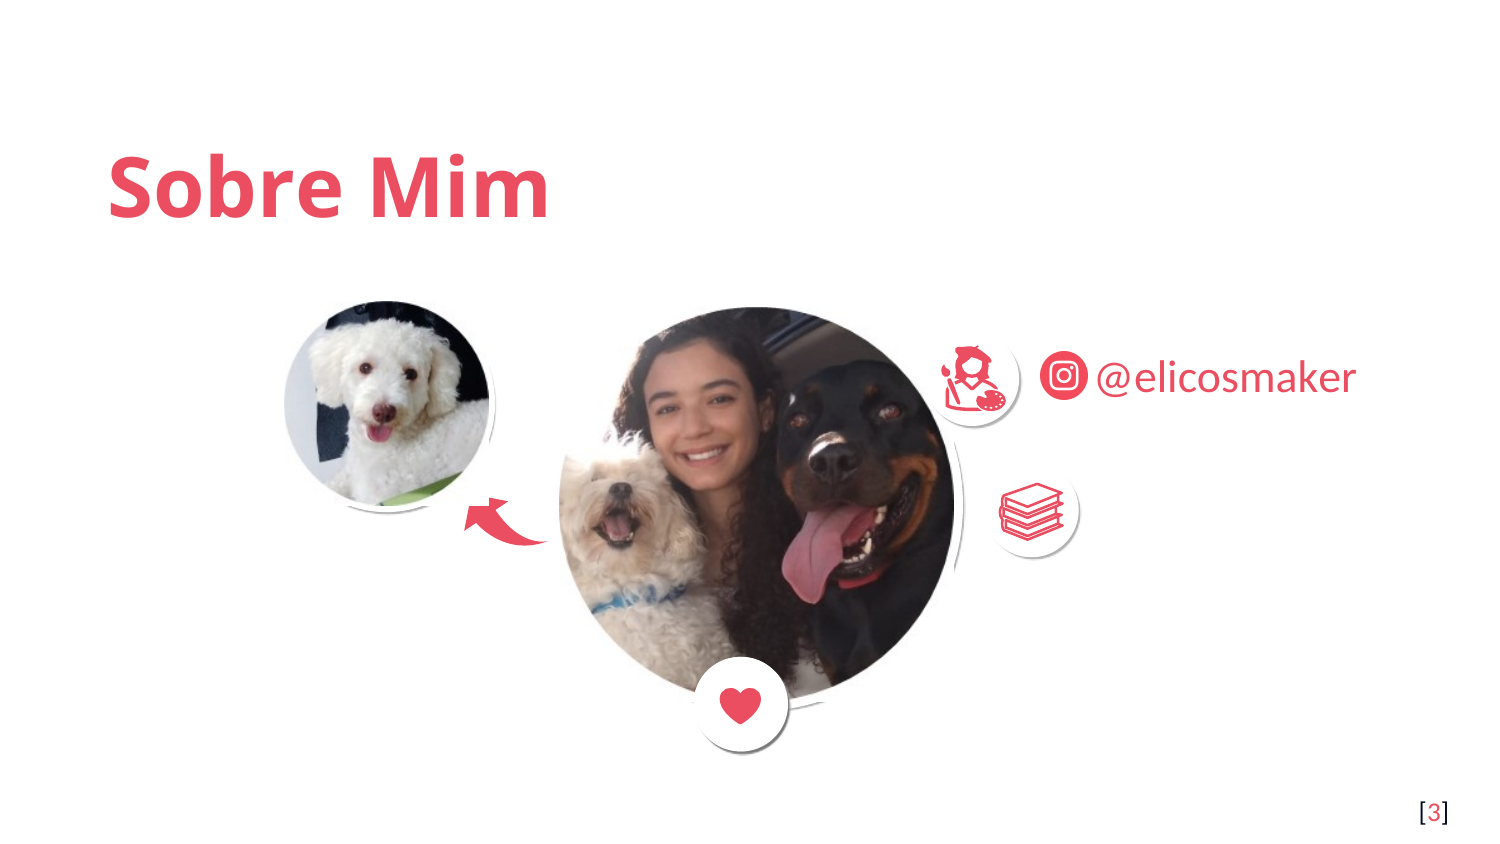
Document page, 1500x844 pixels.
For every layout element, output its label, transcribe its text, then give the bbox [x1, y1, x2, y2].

text_box [112, 226, 1404, 779]
slide_number [3] [1403, 779, 1494, 844]
picture [996, 476, 1068, 548]
picture [1040, 351, 1065, 400]
text_box Sobre Mim [92, 104, 688, 243]
picture [284, 301, 1014, 702]
text_box @elicosmaker [1065, 331, 1379, 412]
